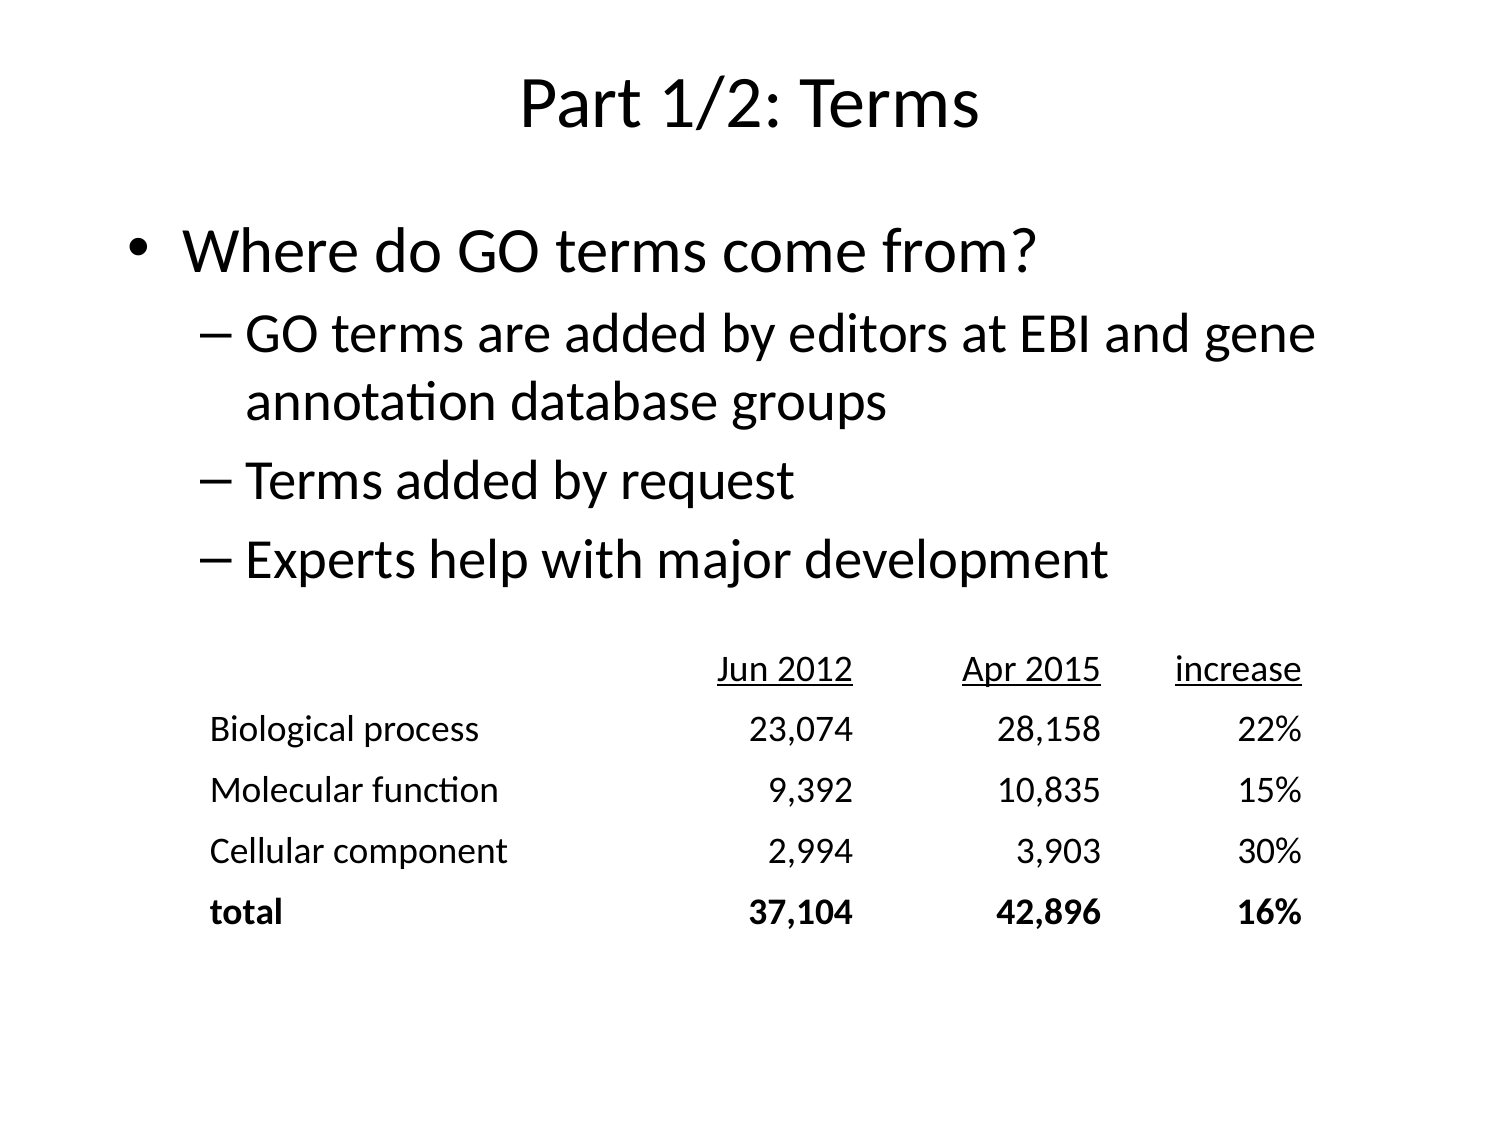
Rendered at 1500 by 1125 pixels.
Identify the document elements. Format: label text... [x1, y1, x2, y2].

table_cell 2,994 [569, 828, 868, 889]
table_cell 15% [1116, 767, 1317, 828]
table_cell 16% [1116, 889, 1317, 949]
title Part 1/2: Terms [75, 45, 1425, 150]
table_header increase [1116, 645, 1317, 706]
table_cell 22% [1116, 706, 1317, 767]
table_header Jun 2012 [569, 645, 868, 706]
table_cell 37,104 [569, 889, 868, 949]
table_cell 42,896 [868, 889, 1116, 949]
table_header [195, 645, 569, 706]
table_cell 28,158 [868, 706, 1116, 767]
table_cell total [195, 889, 569, 949]
table_cell Molecular function [195, 767, 569, 828]
table_cell Biological process [195, 706, 569, 767]
table_cell 10,835 [868, 767, 1116, 828]
table_cell Cellular component [195, 828, 569, 889]
list Where do GO terms come from? GO terms are added by editors at EBI and gene annotation database groups Terms added by request Experts help with major development [112, 200, 1388, 598]
table_cell 30% [1116, 828, 1317, 889]
table_cell 3,903 [868, 828, 1116, 889]
table_header Apr 2015 [868, 645, 1116, 706]
table_cell 9,392 [569, 767, 868, 828]
table_cell 23,074 [569, 706, 868, 767]
